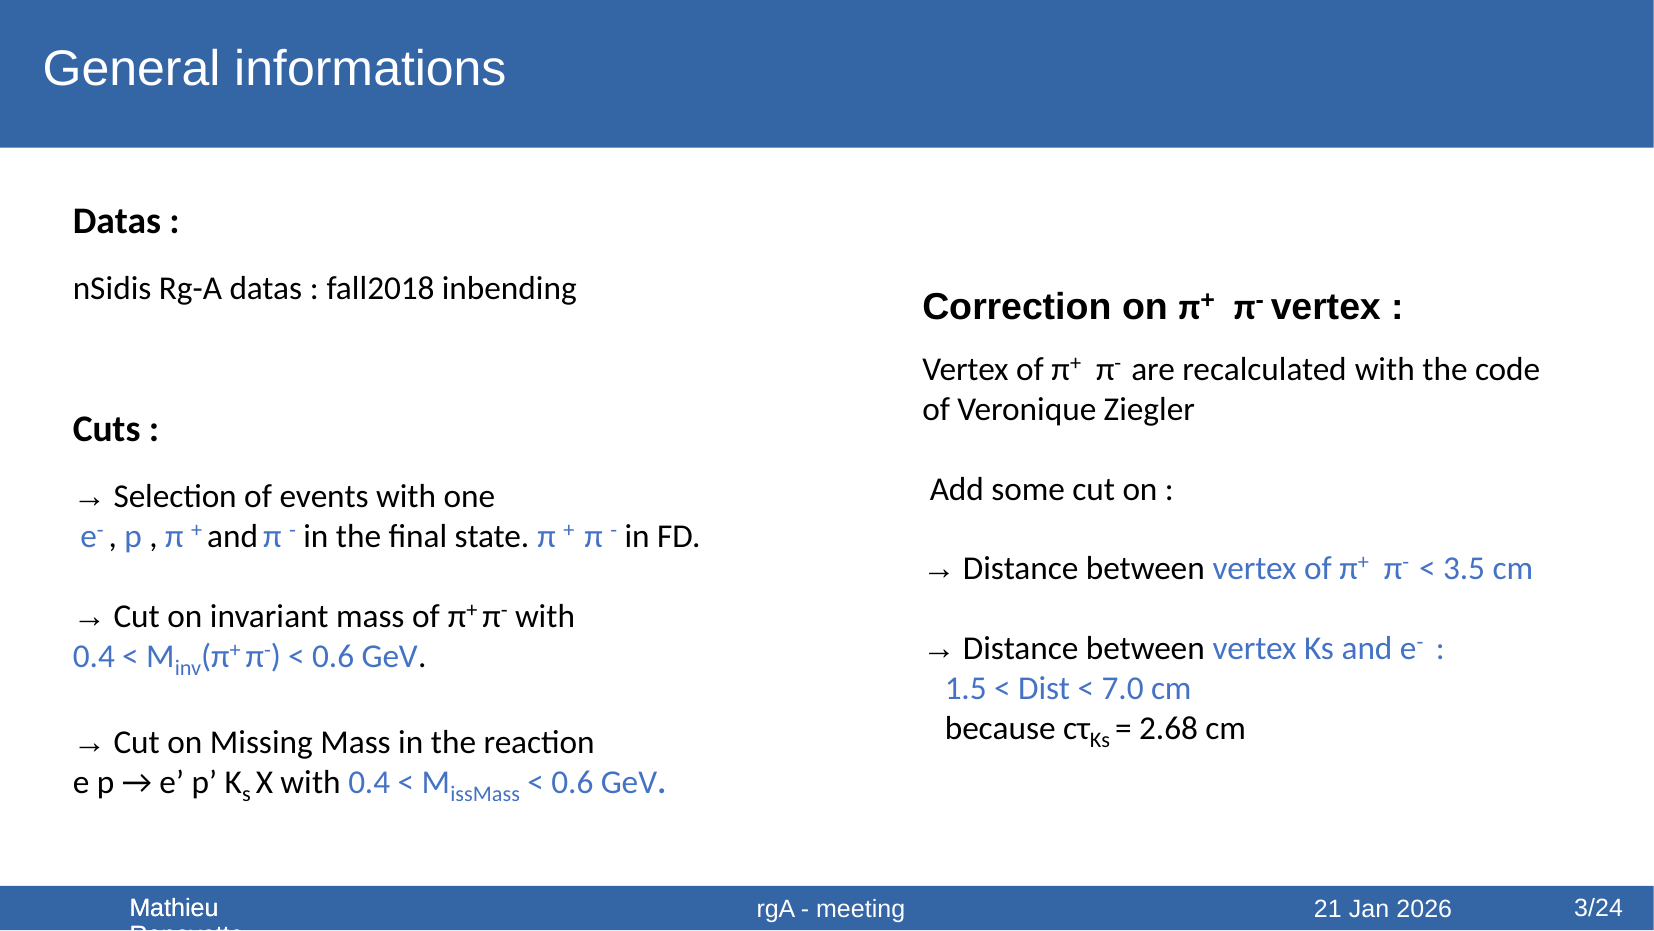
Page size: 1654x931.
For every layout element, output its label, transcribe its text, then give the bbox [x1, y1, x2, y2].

text_box rgA - meeting [734, 887, 953, 931]
text_box Mathieu Ronayette [114, 885, 355, 929]
text_box Correction on π+ π- vertex : Vertex of π+ π- are recalculated with the code of Veronique Ziegler Add some cut on : → Distance between vertex of π+ π- < 3.5 cm → Distance between vertex Ks and e- : 1.5 < Dist < 7.0 cm because cτKs = 2.68 cm [907, 274, 1654, 760]
text_box 21 Jan 2026 [1299, 887, 1536, 931]
text_box [0, 885, 131, 931]
text_box General informations [27, 32, 886, 106]
text_box [0, 0, 1654, 148]
text_box Datas : nSidis Rg-A datas : fall2018 inbending [57, 188, 886, 316]
text_box Cuts : → Selection of events with one e- , p , π + and π - in the final state. π + π - in FD. → Cut on invariant mass of π+ π- with 0.4 < Minv(π+ π-) < 0.6 GeV. → Cut on Missing Mass in the reaction e p → e’ p’ Ks X with 0.4 < MissMass < 0.6 GeV. [57, 396, 918, 852]
text_box [226, 885, 1654, 931]
text_box 3/24 [1559, 885, 1654, 930]
